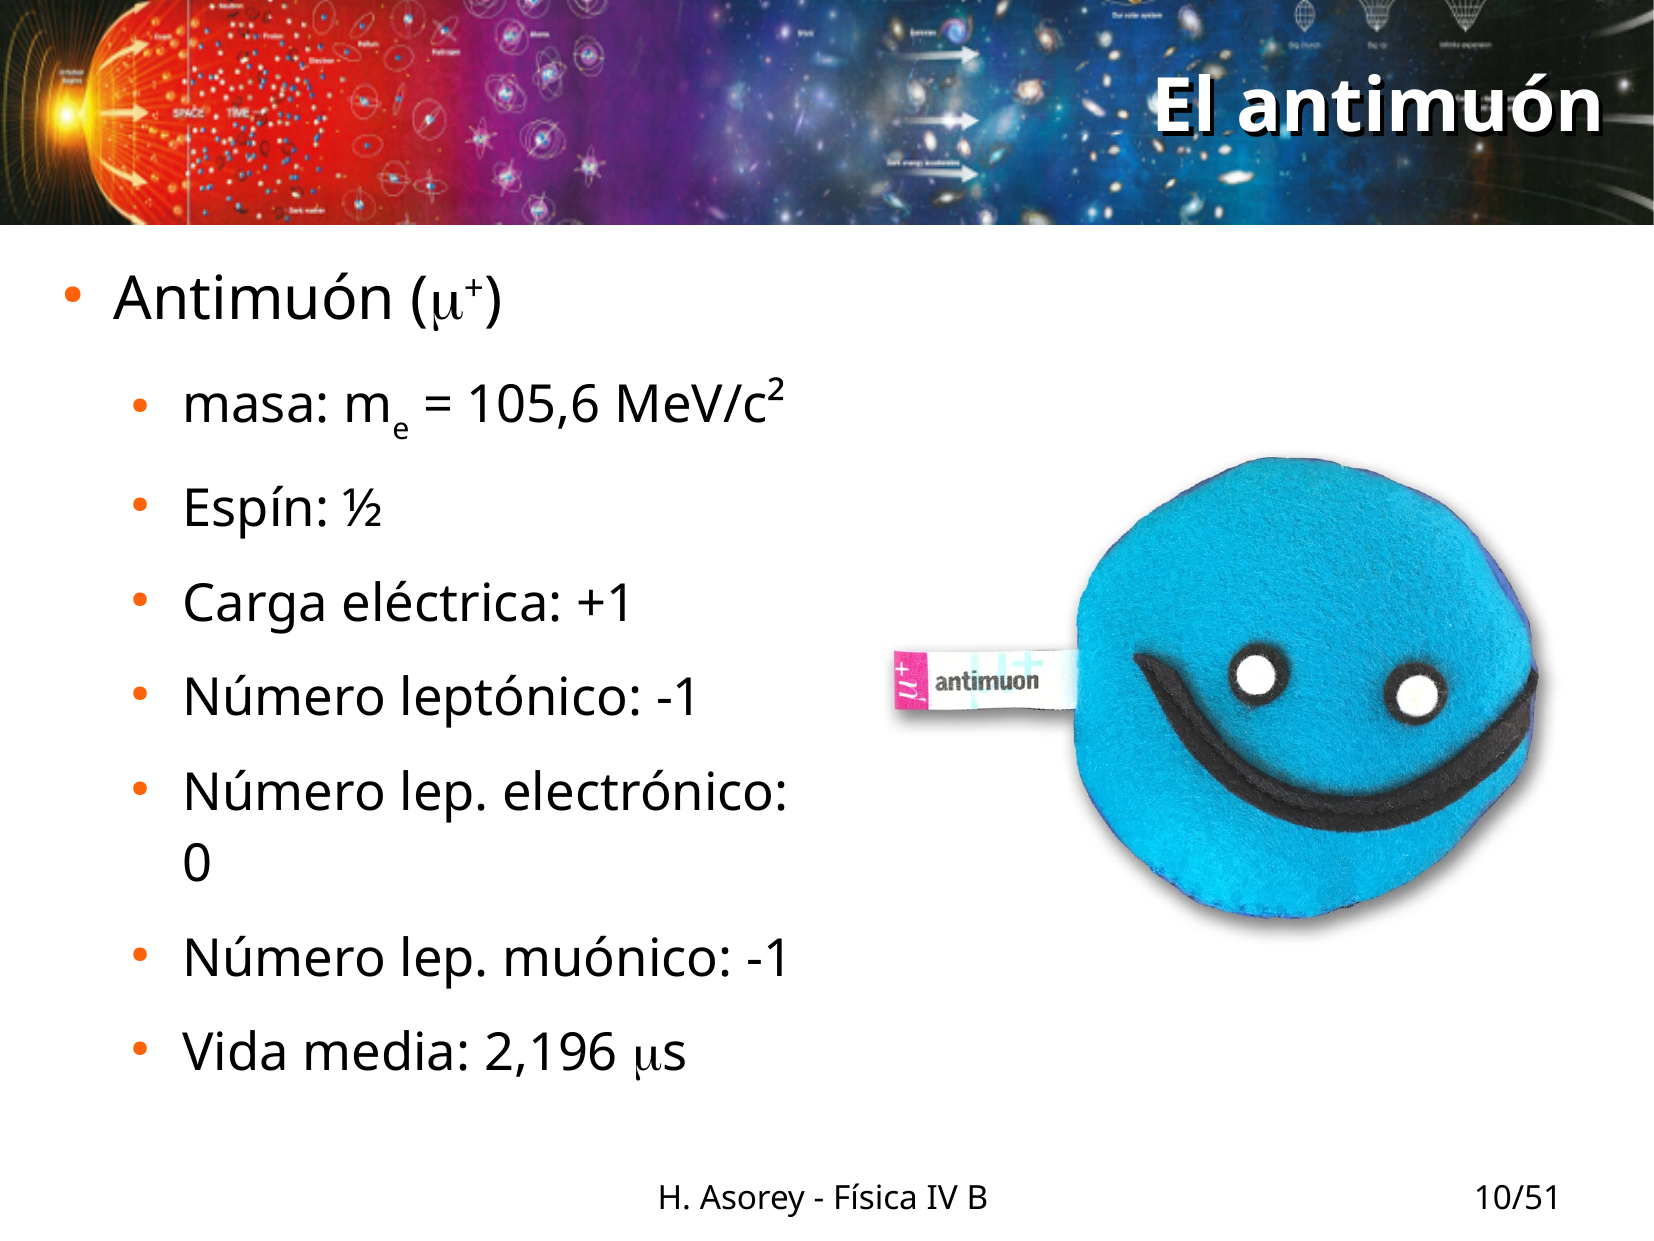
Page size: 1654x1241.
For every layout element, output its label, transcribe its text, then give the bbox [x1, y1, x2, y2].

picture [0, 0, 1654, 225]
picture [844, 399, 1606, 1011]
list Antimuón (m+) masa: me = 105,6 MeV/c² Espín: ½ Carga eléctrica: +1 Número leptónico: -1 Número lep. electrónico: 0 Número lep. muónico: -1 Vida media: 2,196 ms [45, 255, 807, 1156]
title El antimuón [45, 15, 1606, 191]
